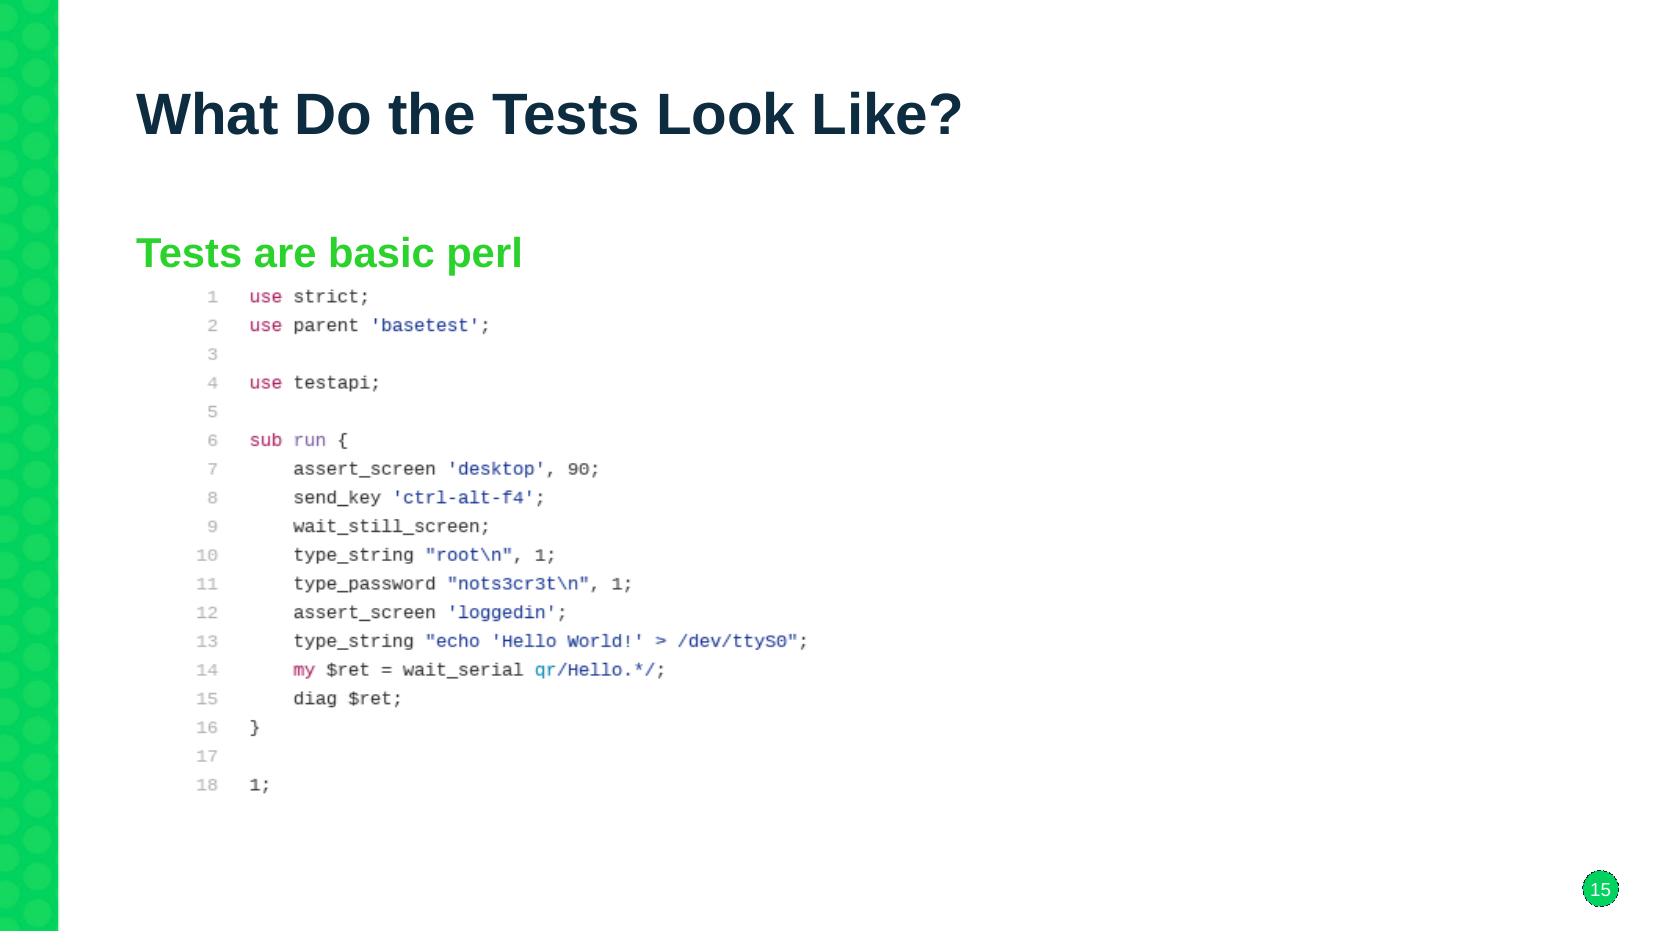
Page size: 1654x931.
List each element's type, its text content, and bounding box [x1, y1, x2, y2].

picture [0, 0, 76, 931]
list Tests are basic perl [121, 217, 1531, 825]
title What Do the Tests Look Like? [121, 37, 1531, 193]
picture [165, 284, 817, 796]
